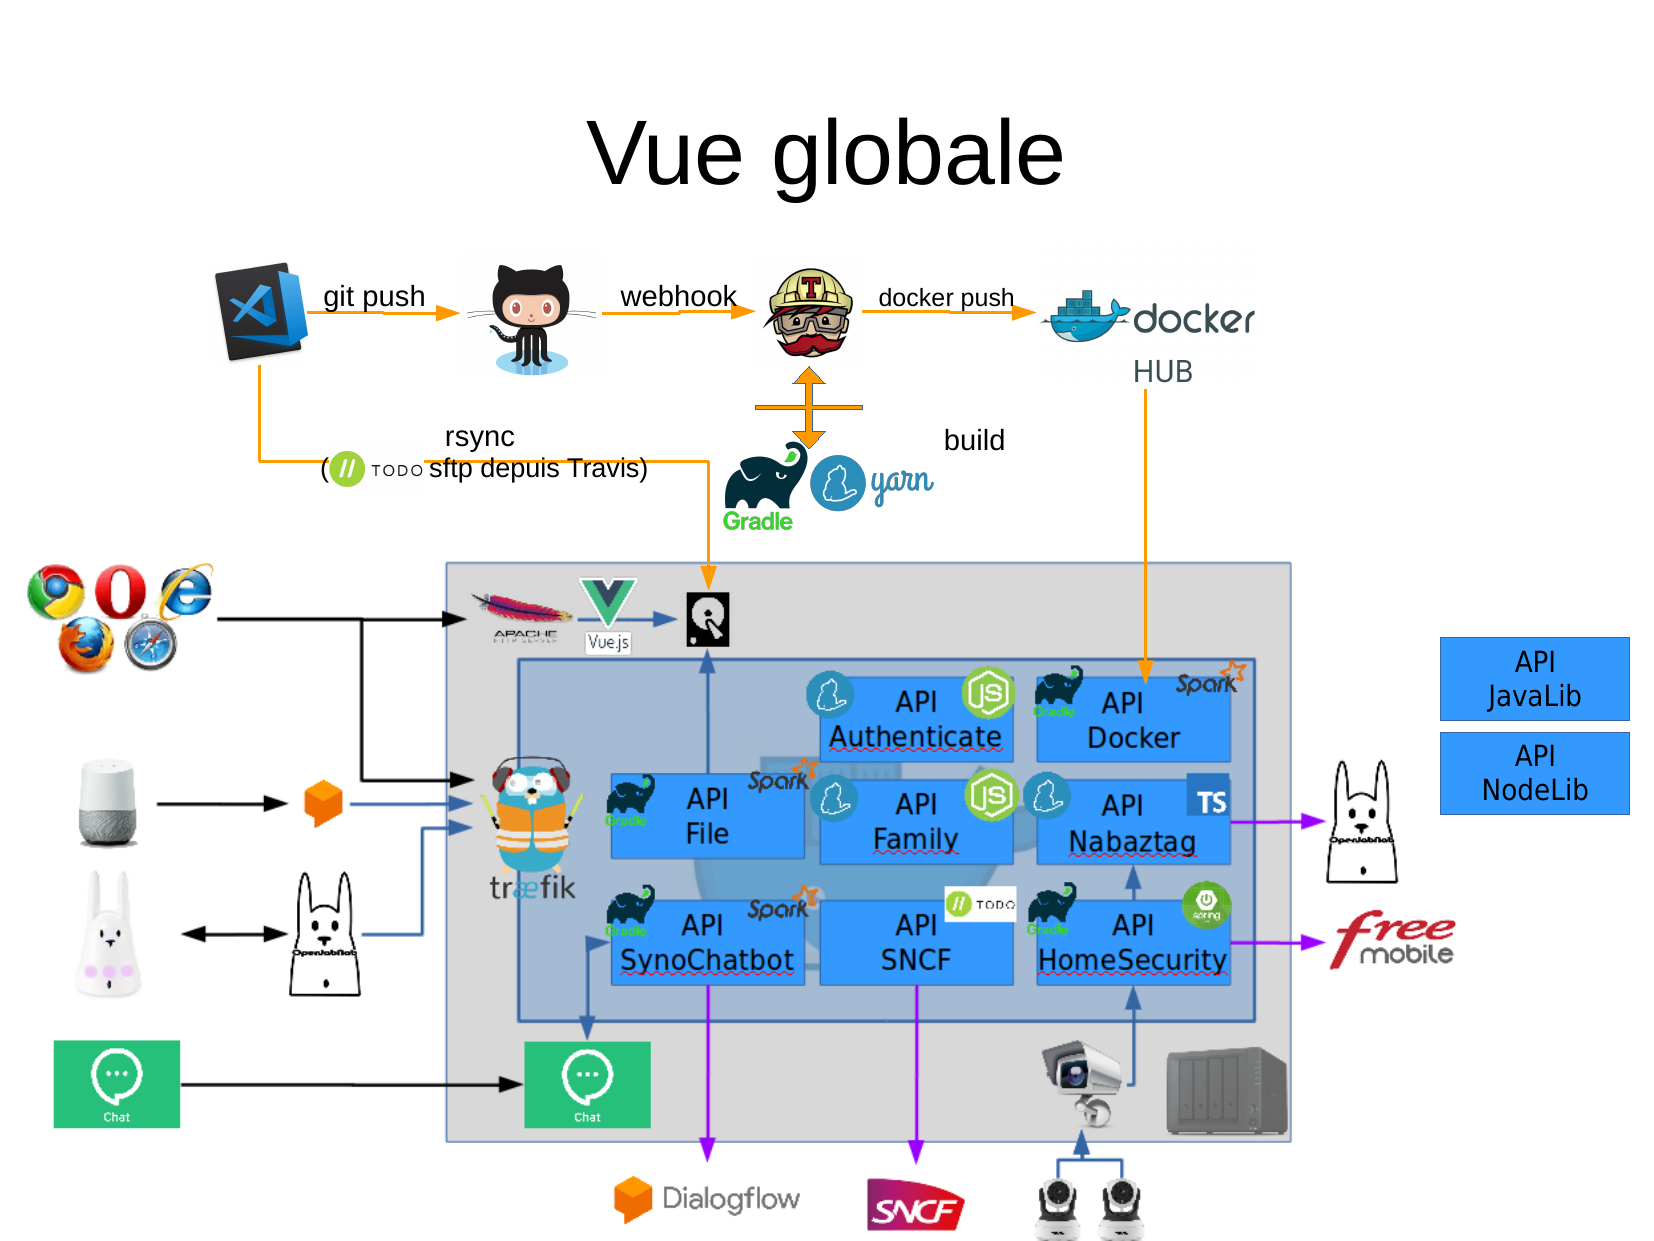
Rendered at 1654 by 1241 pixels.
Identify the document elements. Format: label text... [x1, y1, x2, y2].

text_box API JavaLib [1440, 637, 1630, 721]
picture [460, 250, 603, 376]
picture [212, 261, 308, 365]
picture [755, 256, 863, 367]
text_box API NodeLib [1440, 732, 1630, 815]
text_box build [755, 366, 863, 448]
picture [720, 439, 940, 532]
picture [18, 555, 1477, 1241]
title Vue globale [82, 49, 1571, 257]
picture [1036, 235, 1255, 390]
picture [329, 445, 424, 493]
